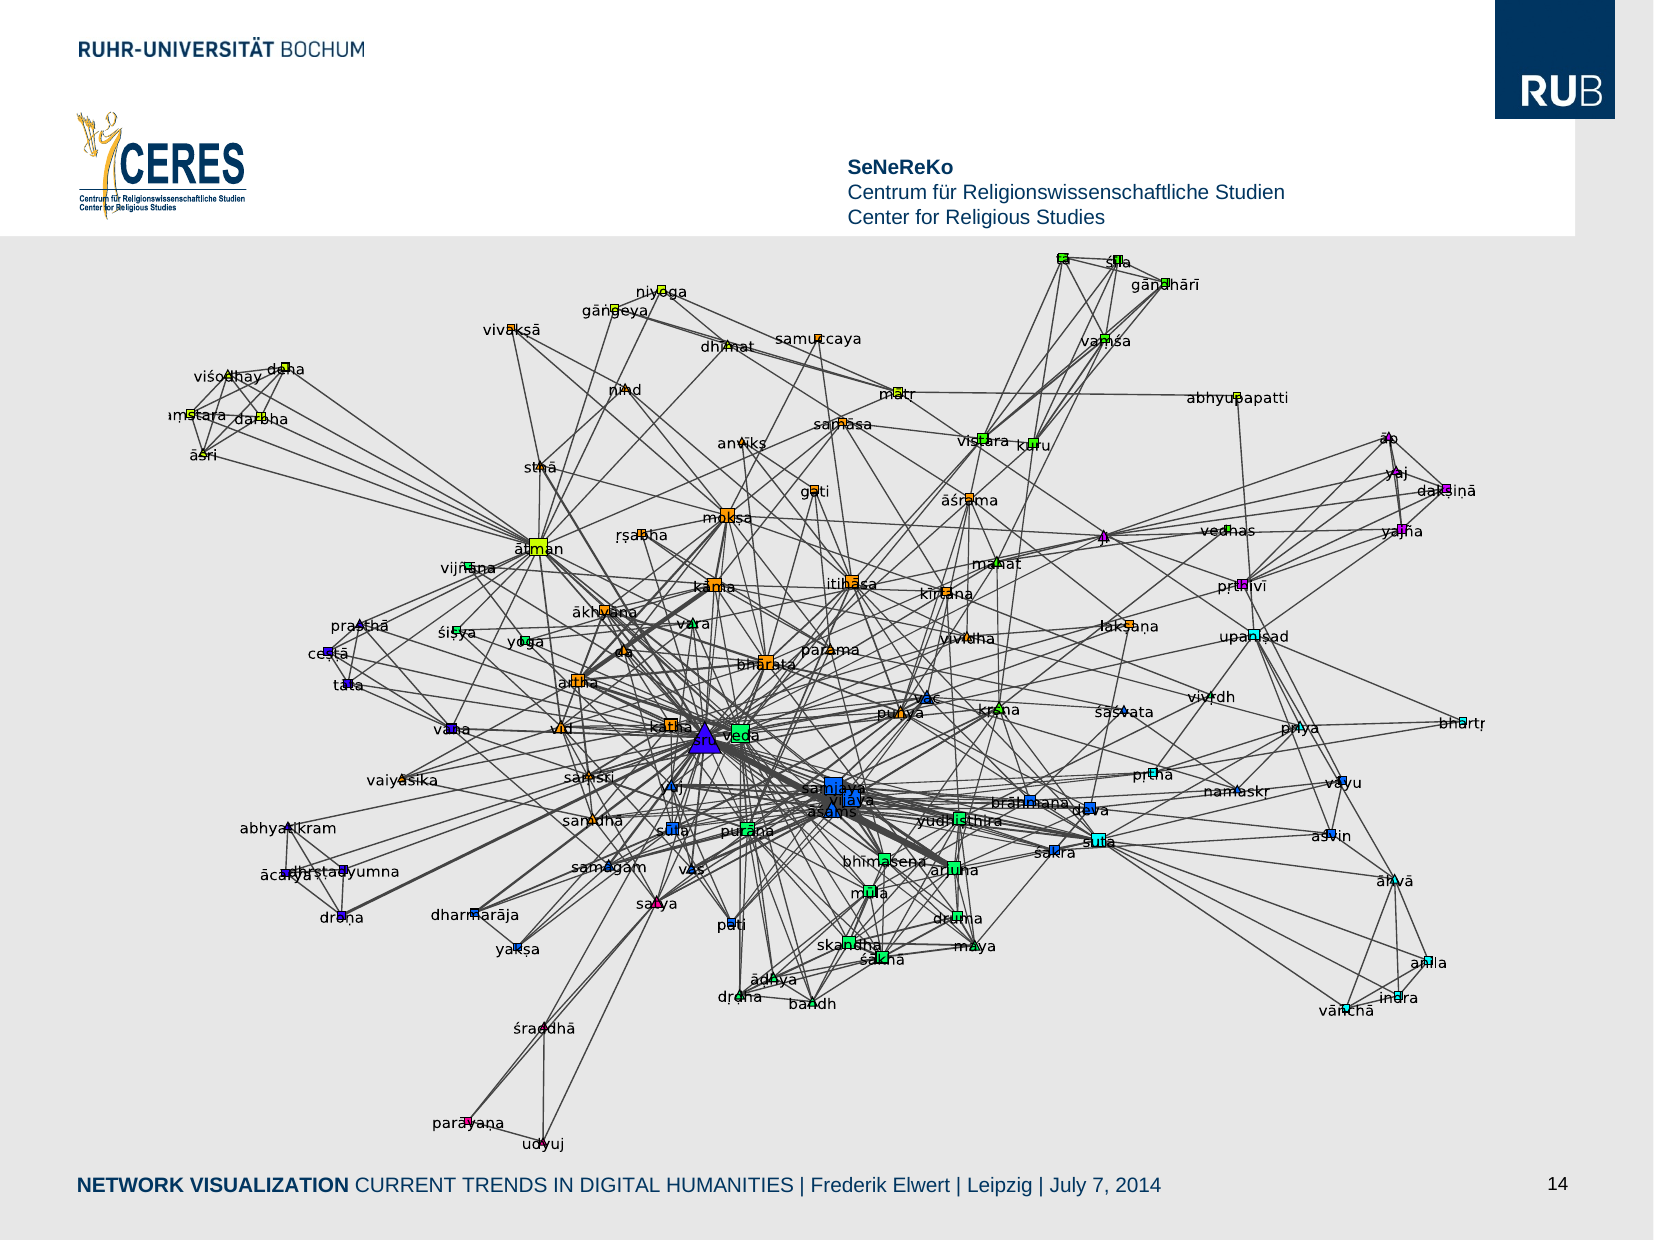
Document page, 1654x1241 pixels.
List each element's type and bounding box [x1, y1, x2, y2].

picture [79, 37, 364, 57]
picture [1495, 0, 1615, 119]
picture [168, 236, 1485, 1241]
